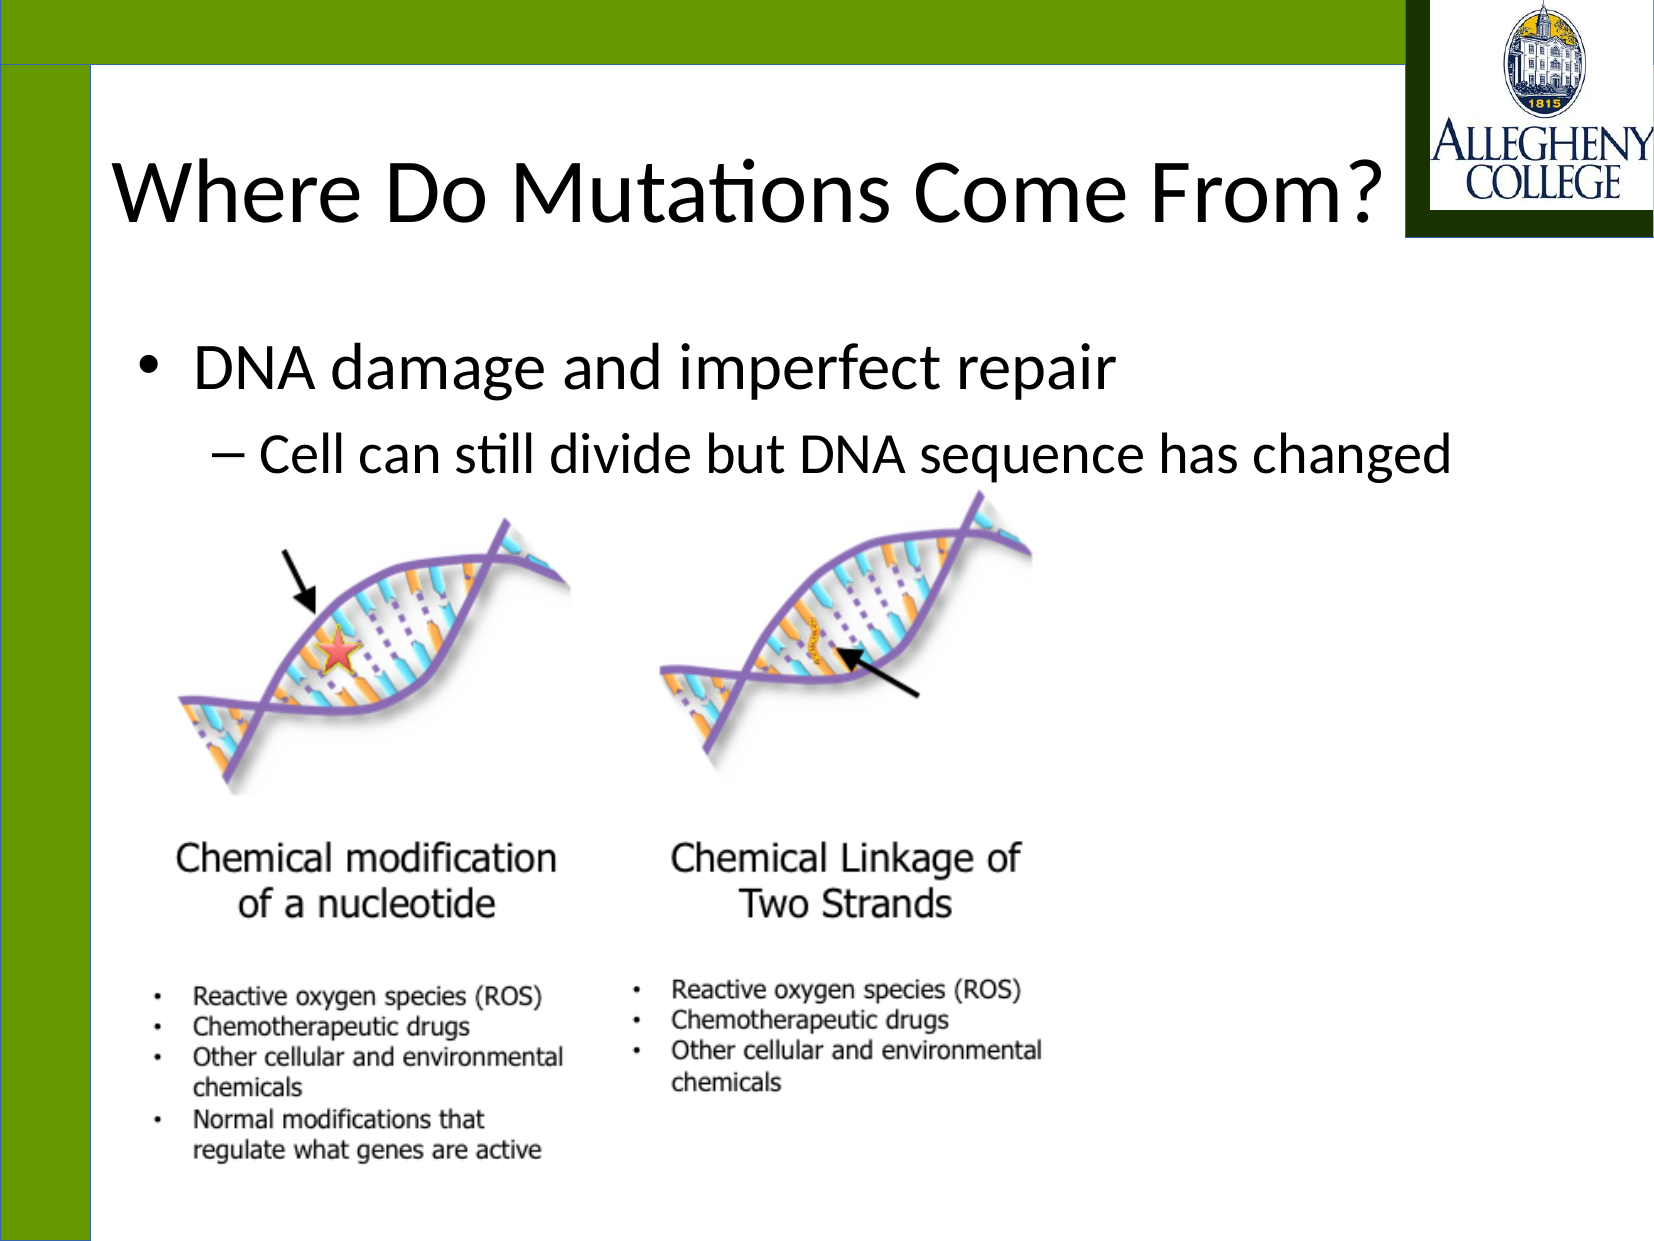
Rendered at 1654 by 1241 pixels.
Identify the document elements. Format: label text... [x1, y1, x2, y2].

list DNA damage and imperfect repair Cell can still divide but DNA sequence has changed [122, 315, 1473, 1059]
picture [1430, 0, 1654, 210]
text_box [0, 0, 1654, 1241]
picture [91, 425, 1107, 1218]
title Where Do Mutations Come From? [75, 92, 1426, 280]
